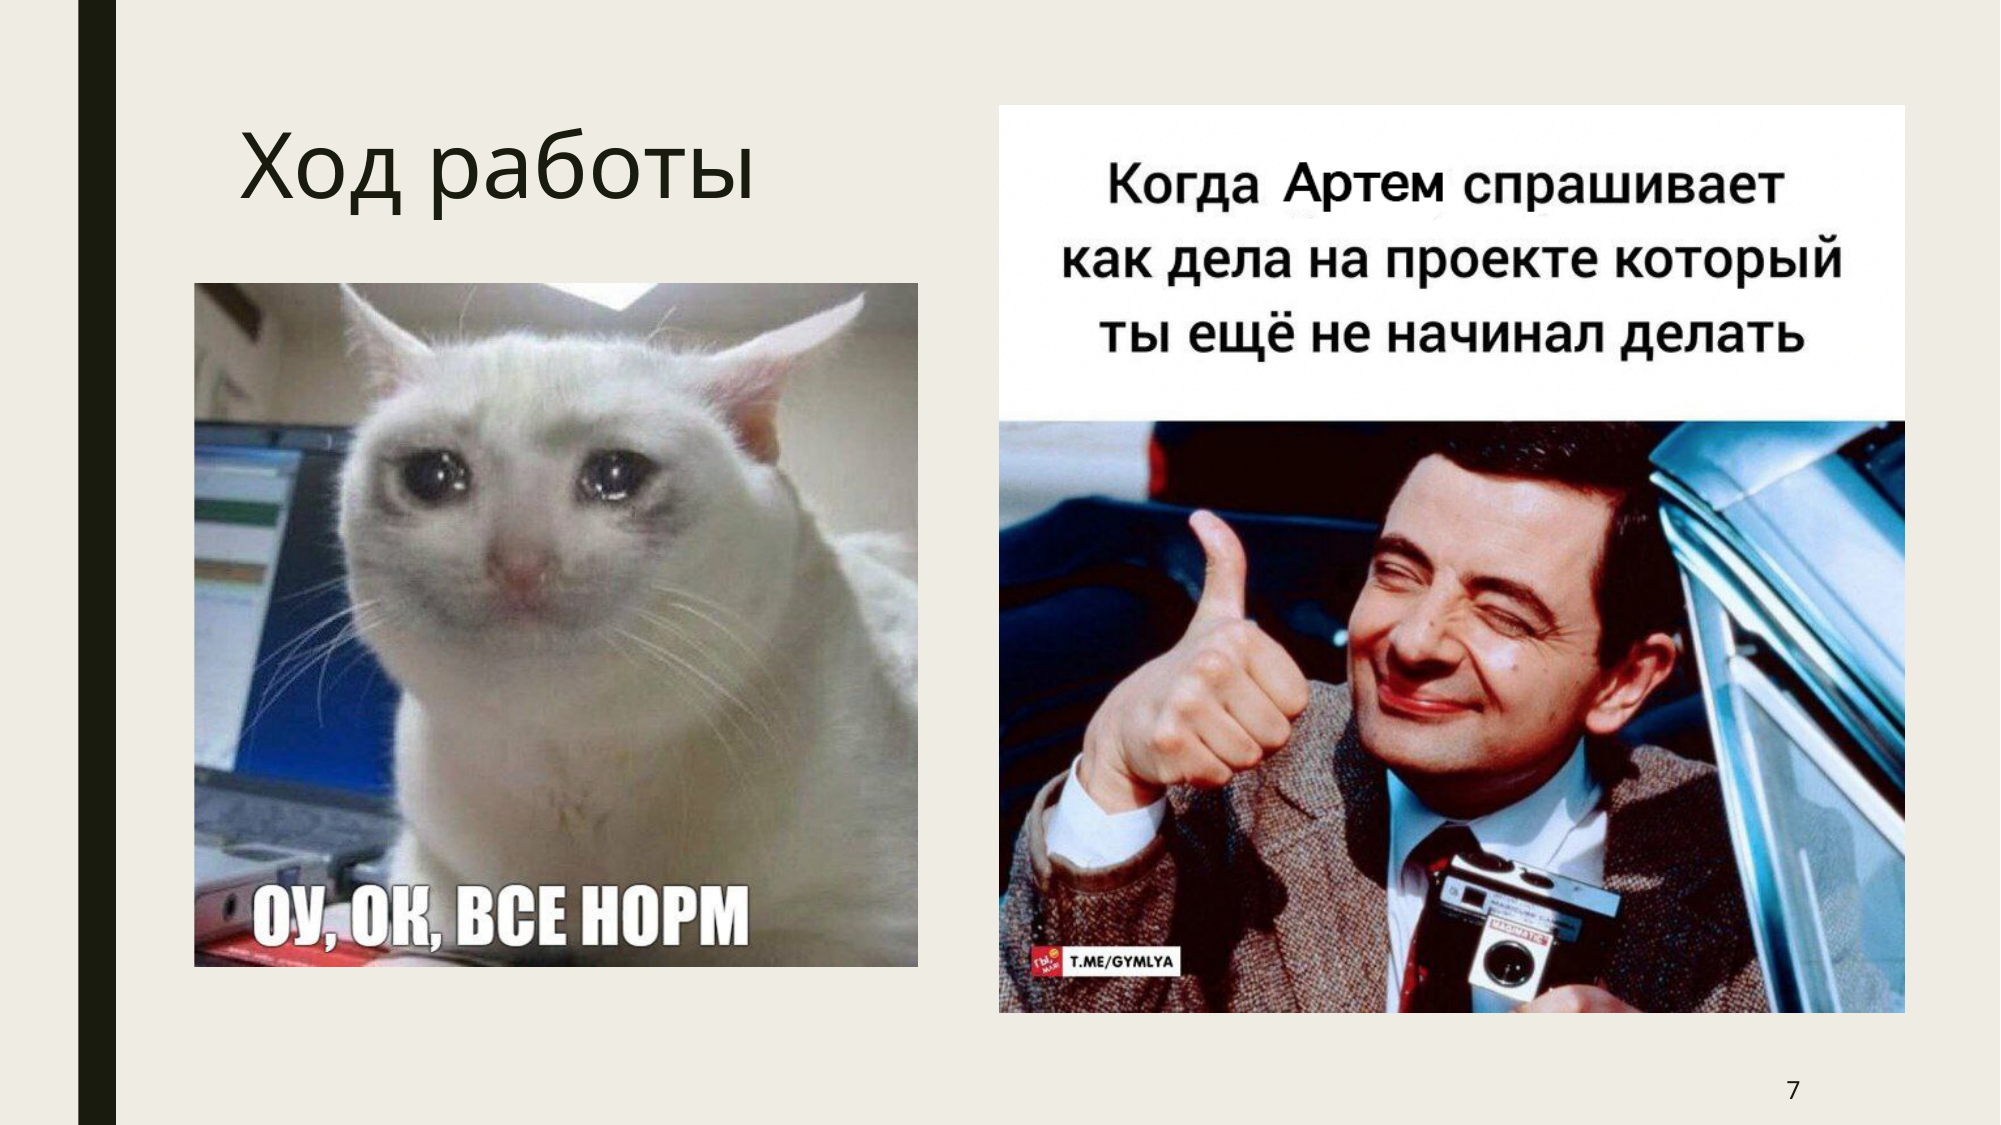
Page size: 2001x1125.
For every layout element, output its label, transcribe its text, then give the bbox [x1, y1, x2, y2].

picture [194, 283, 918, 967]
picture [999, 105, 1905, 1013]
title Ход работы [225, 112, 999, 357]
